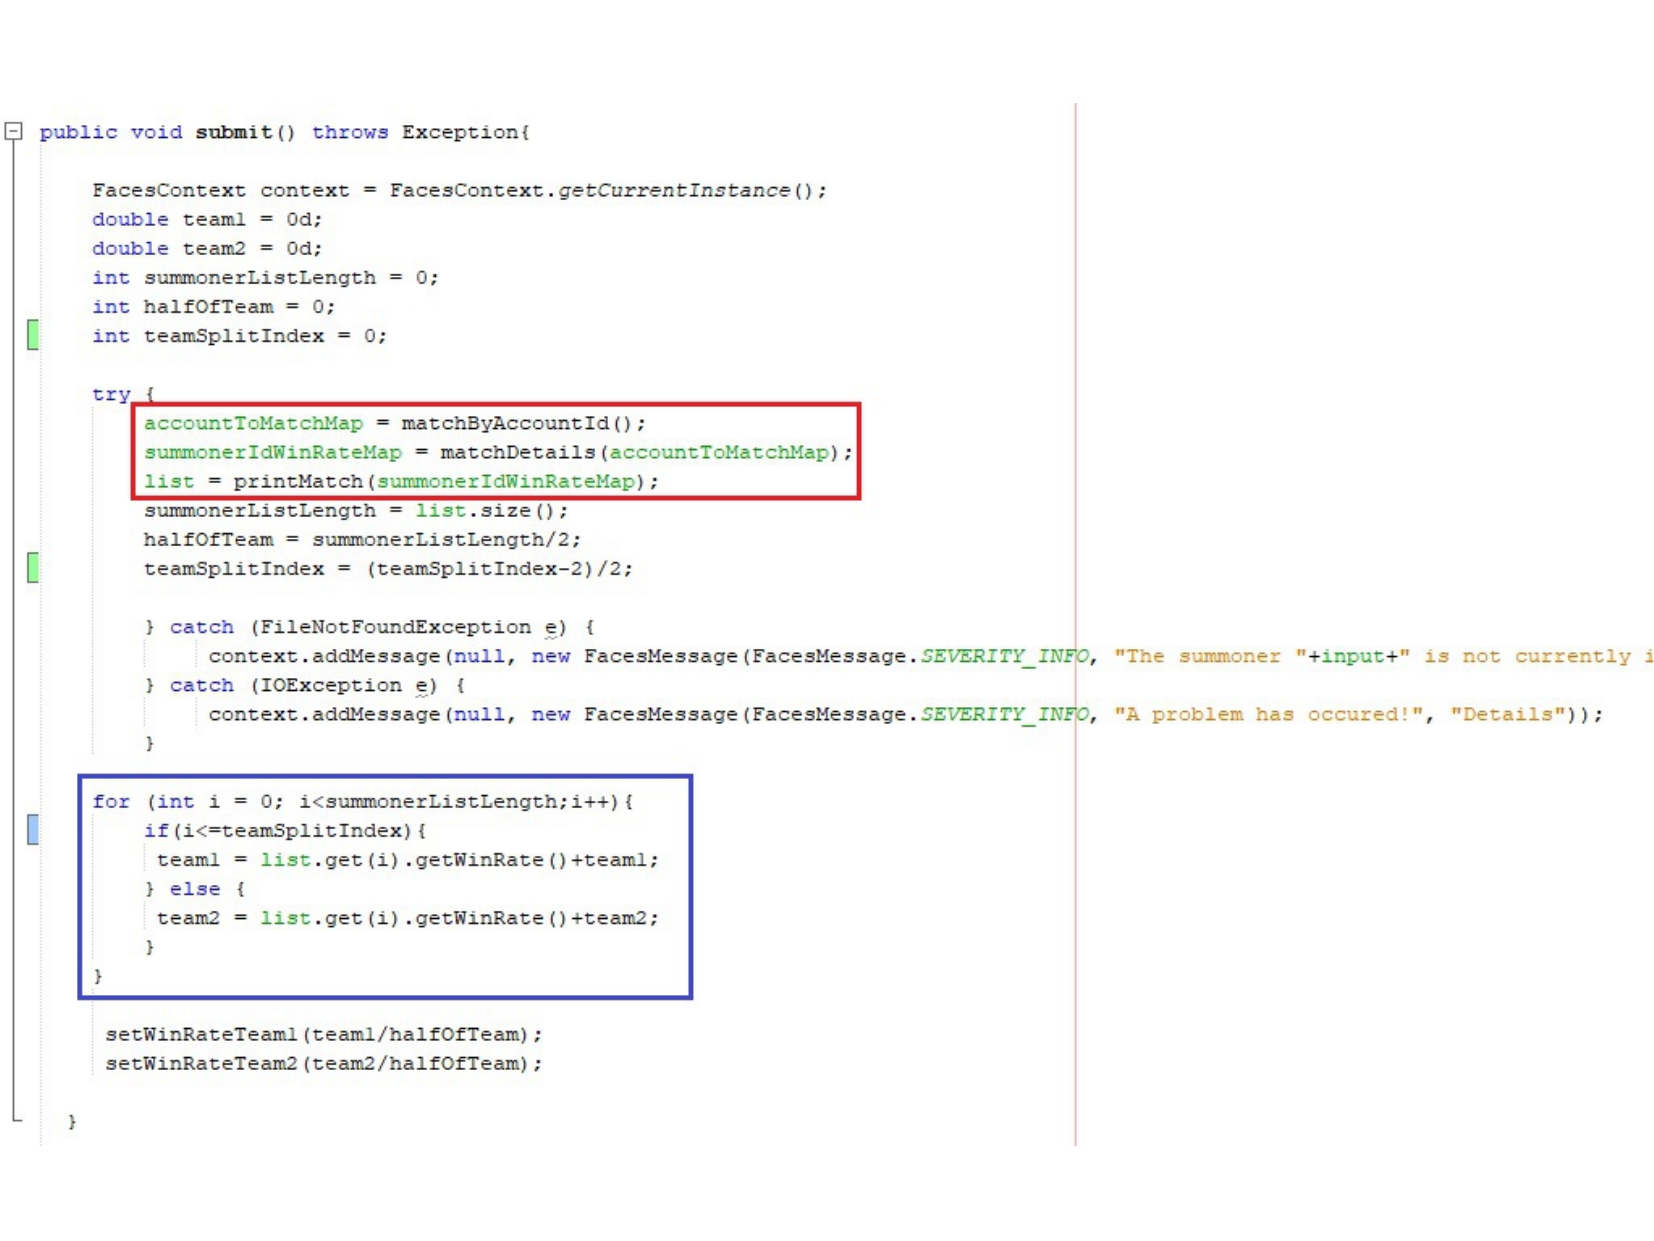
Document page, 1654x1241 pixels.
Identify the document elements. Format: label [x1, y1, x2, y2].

picture [0, 103, 1654, 1146]
